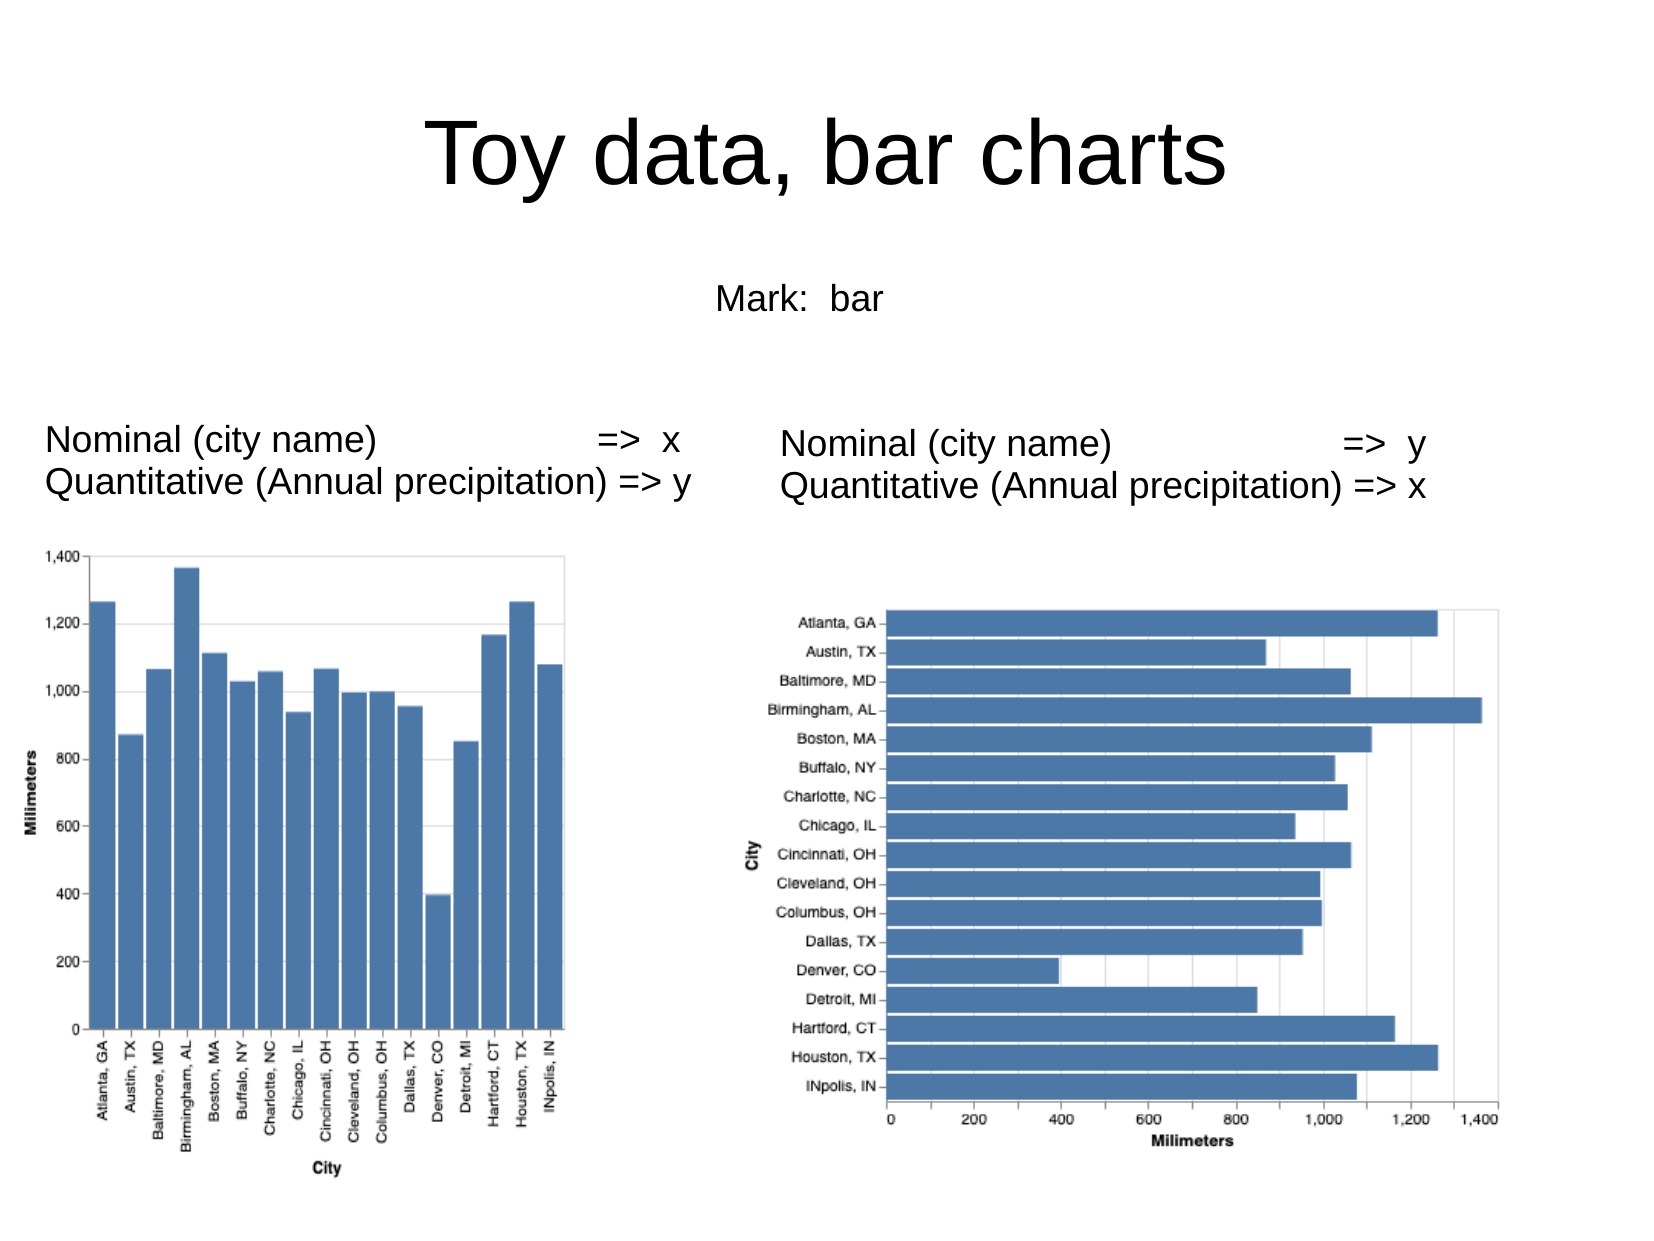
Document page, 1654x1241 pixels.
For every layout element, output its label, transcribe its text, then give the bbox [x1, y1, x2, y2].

text_box Nominal (city name) => x Quantitative (Annual precipitation) => y [30, 411, 708, 511]
title Toy data, bar charts [82, 49, 1571, 257]
picture [735, 602, 1507, 1156]
text_box Nominal (city name) => y Quantitative (Annual precipitation) => x [765, 415, 1443, 515]
text_box Mark: bar [690, 270, 899, 391]
picture [15, 540, 571, 1186]
